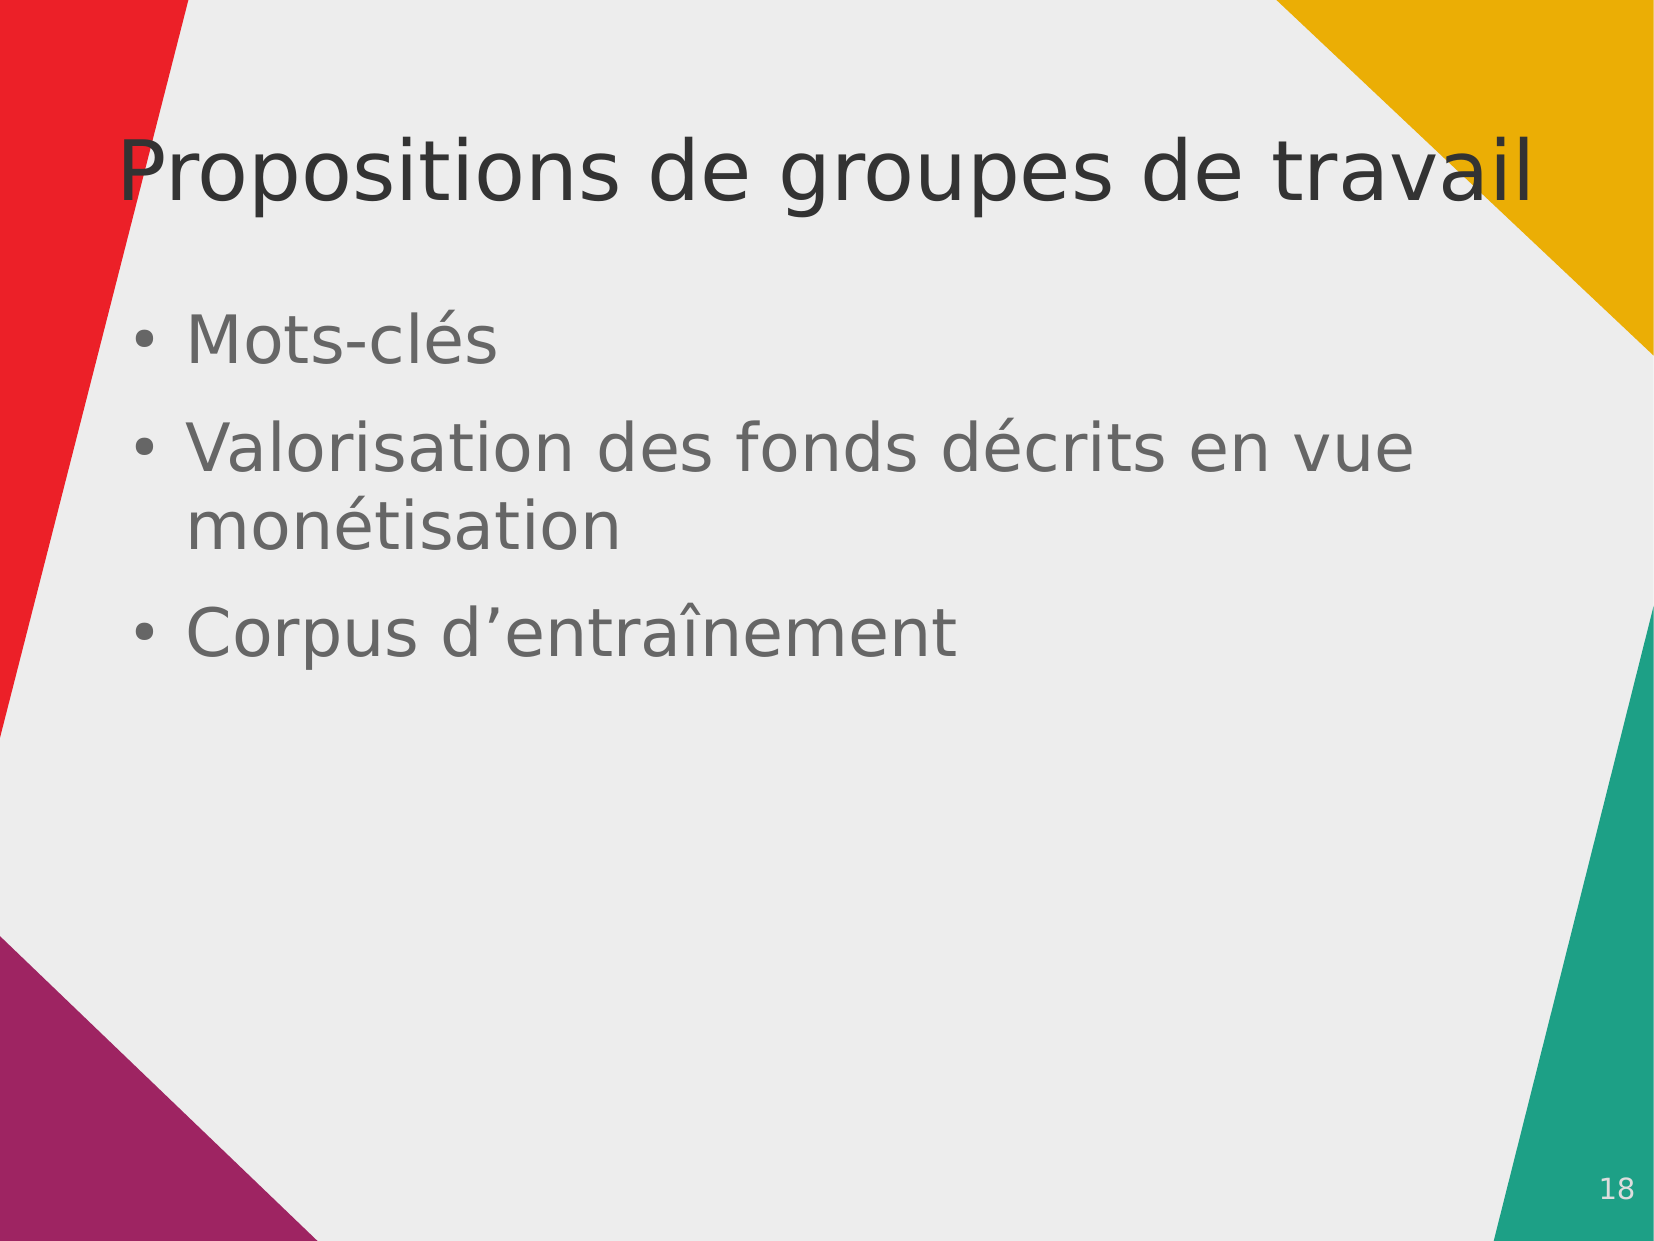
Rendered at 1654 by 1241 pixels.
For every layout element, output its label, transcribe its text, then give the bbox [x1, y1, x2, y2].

title Propositions de groupes de travail [114, 73, 1539, 271]
list Mots-clés Valorisation des fonds décrits en vue monétisation Corpus d’entraînement [114, 302, 1539, 1033]
